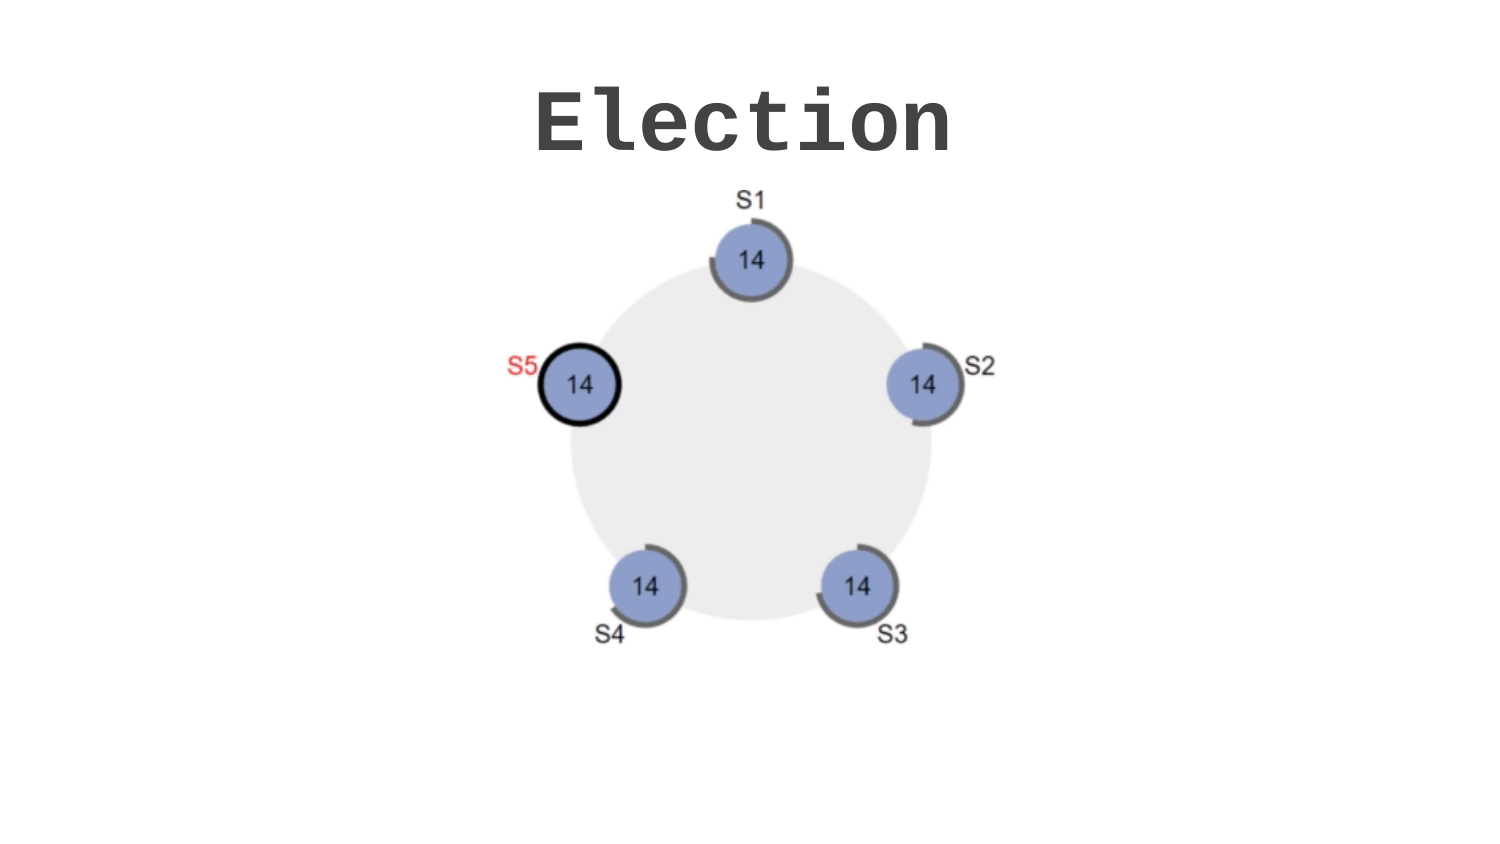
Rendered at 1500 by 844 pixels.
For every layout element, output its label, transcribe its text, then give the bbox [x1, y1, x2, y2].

picture [500, 190, 1000, 654]
text_box Election [518, 48, 982, 160]
